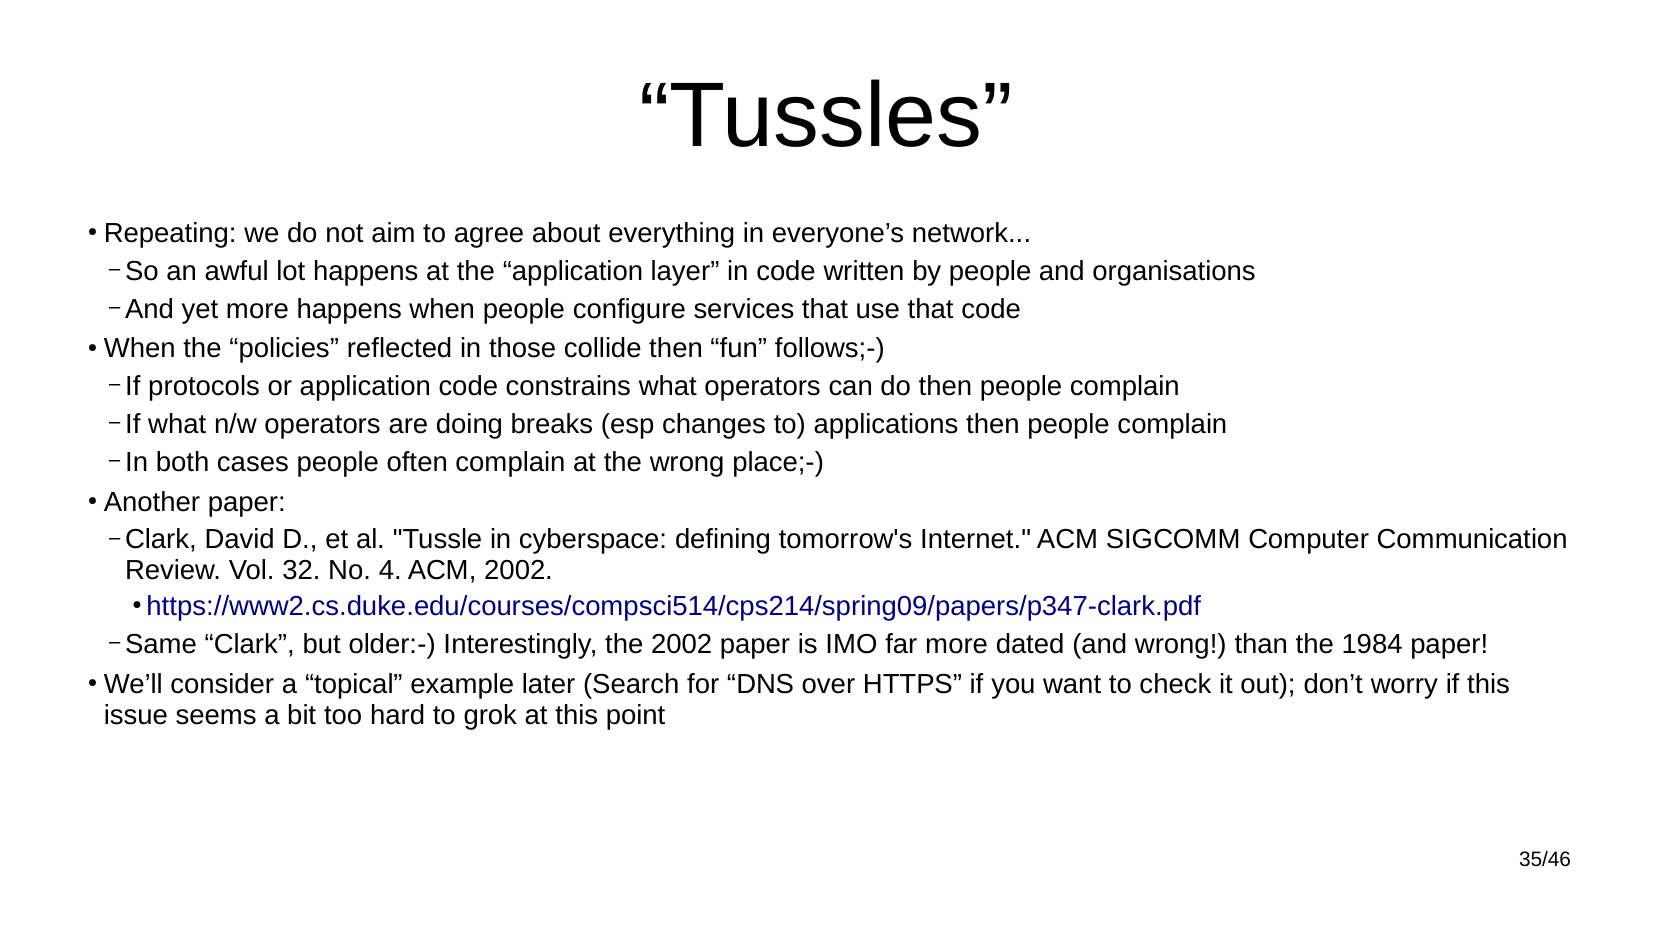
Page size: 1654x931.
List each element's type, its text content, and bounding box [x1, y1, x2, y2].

list Repeating: we do not aim to agree about everything in everyone’s network... So an awful lot happens at the “application layer” in code written by people and organisations And yet more happens when people configure services that use that code When the “policies” reflected in those collide then “fun” follows;-) If protocols or application code constrains what operators can do then people complain If what n/w operators are doing breaks (esp changes to) applications then people complain In both cases people often complain at the wrong place;-) Another paper: Clark, David D., et al. "Tussle in cyberspace: defining tomorrow's Internet." ACM SIGCOMM Computer Communication Review. Vol. 32. No. 4. ACM, 2002. https://www2.cs.duke.edu/courses/compsci514/cps214/spring09/papers/p347-clark.pdf Same “Clark”, but older:-) Interestingly, the 2002 paper is IMO far more dated (and wrong!) than the 1984 paper! We’ll consider a “topical” example later (Search for “DNS over HTTPS” if you want to check it out); don’t worry if this issue seems a bit too hard to grok at this point [82, 217, 1571, 758]
title “Tussles” [82, 37, 1571, 193]
